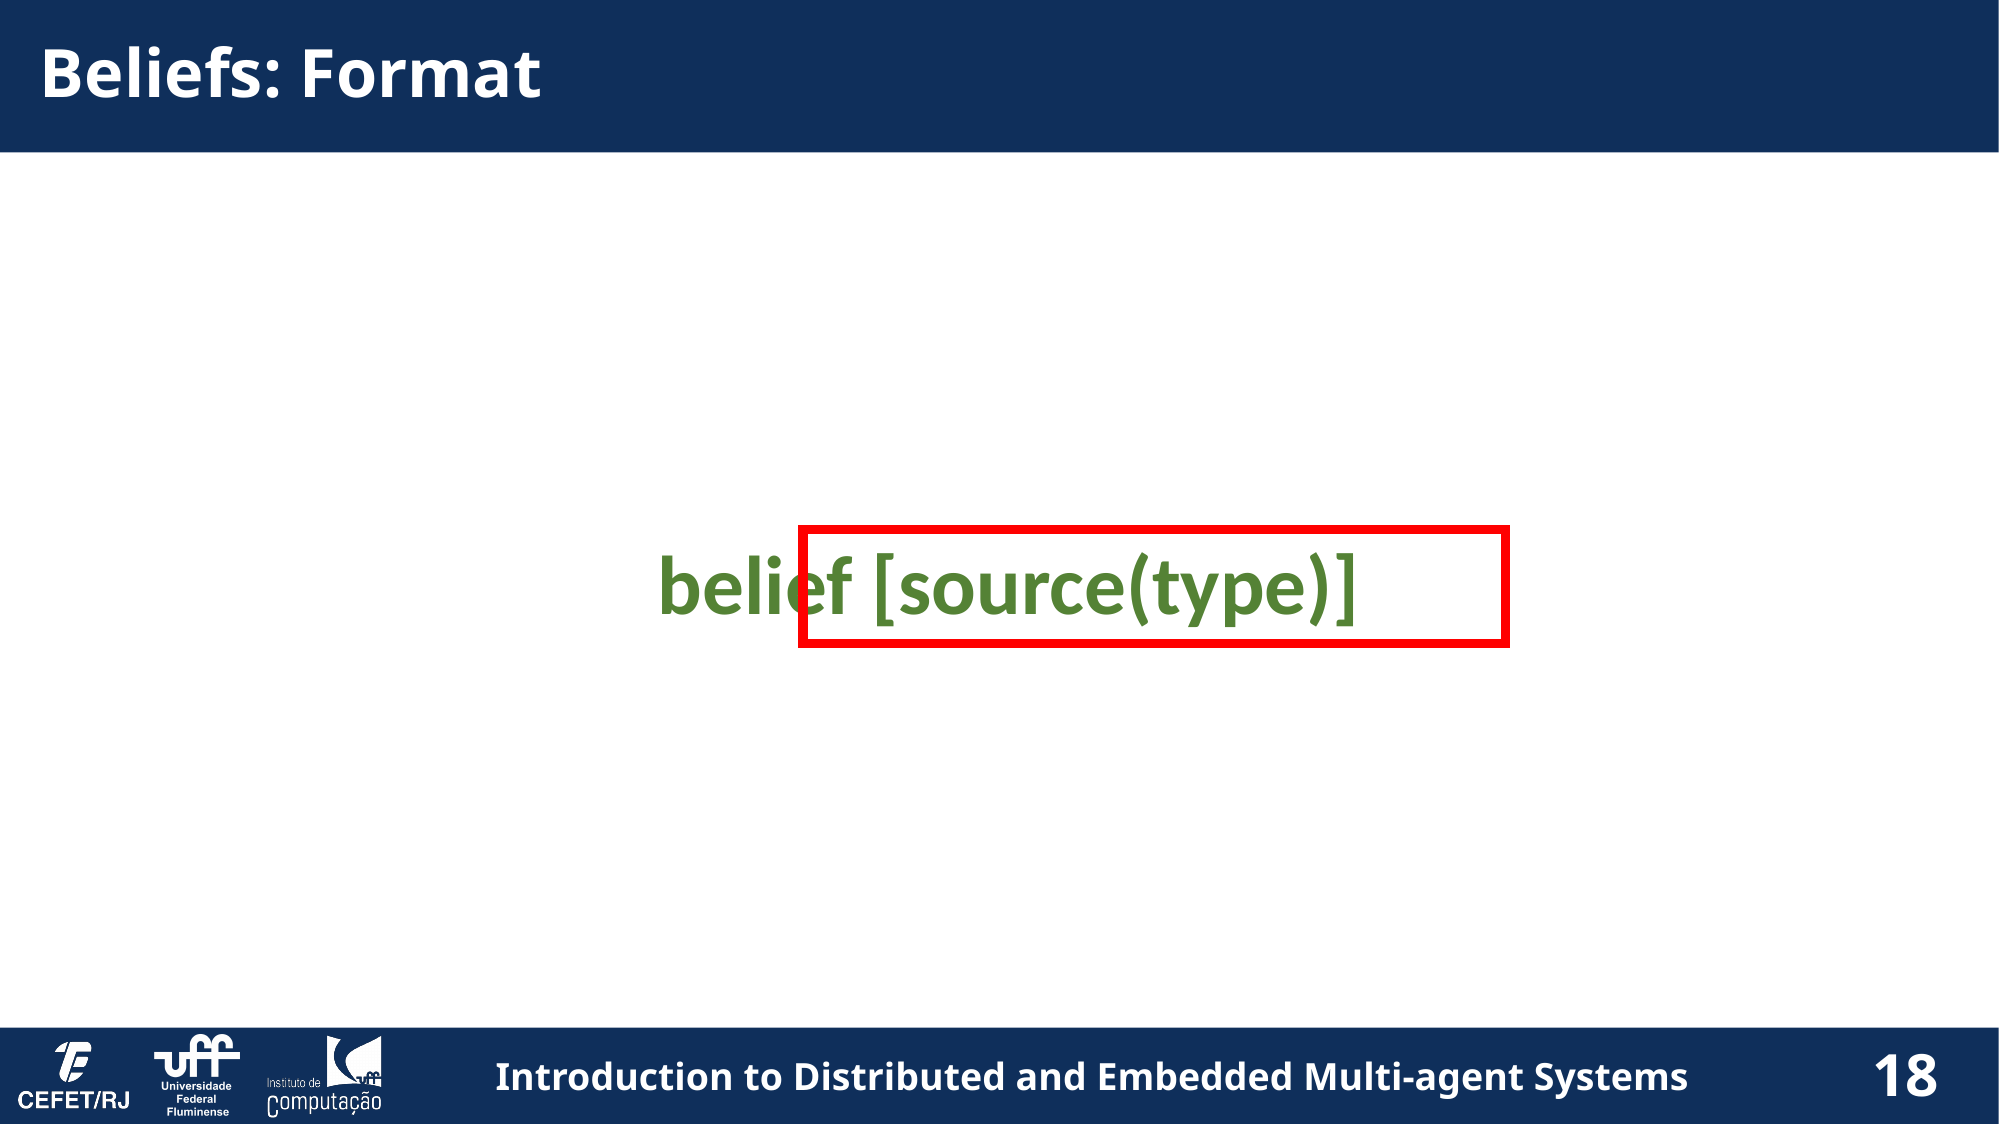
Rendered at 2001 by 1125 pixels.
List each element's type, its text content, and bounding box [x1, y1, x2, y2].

picture [153, 1033, 241, 1121]
text_box belief [source(type)] [283, 523, 1754, 639]
text_box belief [source(type)] [808, 534, 1501, 639]
picture [265, 1033, 383, 1118]
picture [18, 1021, 129, 1125]
text_box Beliefs: Format [25, 23, 1999, 119]
